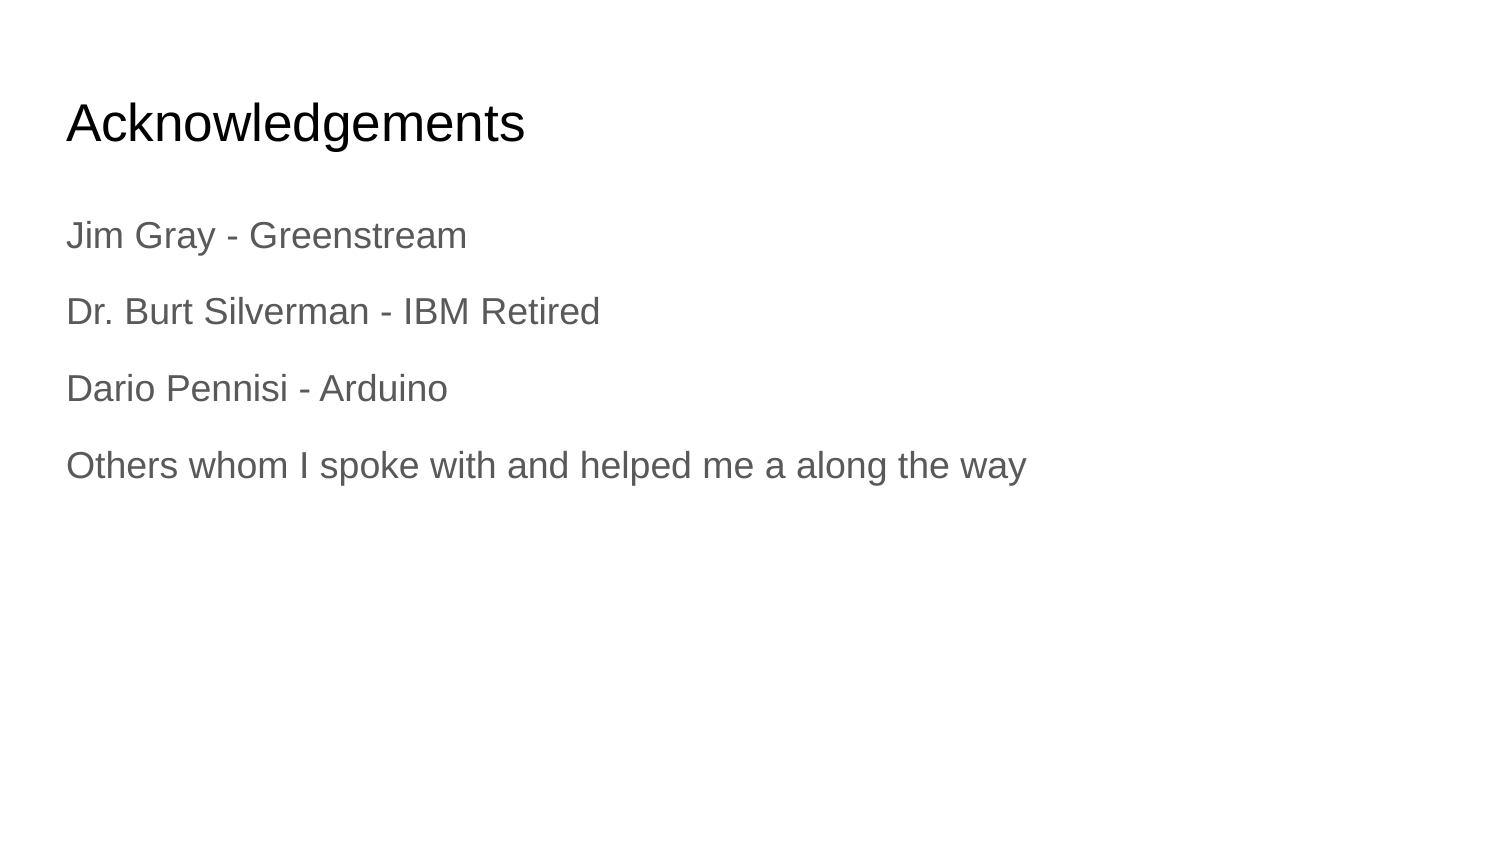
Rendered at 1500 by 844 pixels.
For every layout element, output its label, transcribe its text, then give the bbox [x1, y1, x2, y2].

list Jim Gray - Greenstream Dr. Burt Silverman - IBM Retired Dario Pennisi - Arduino Others whom I spoke with and helped me a along the way [51, 189, 1449, 750]
title Acknowledgements [51, 72, 1449, 167]
